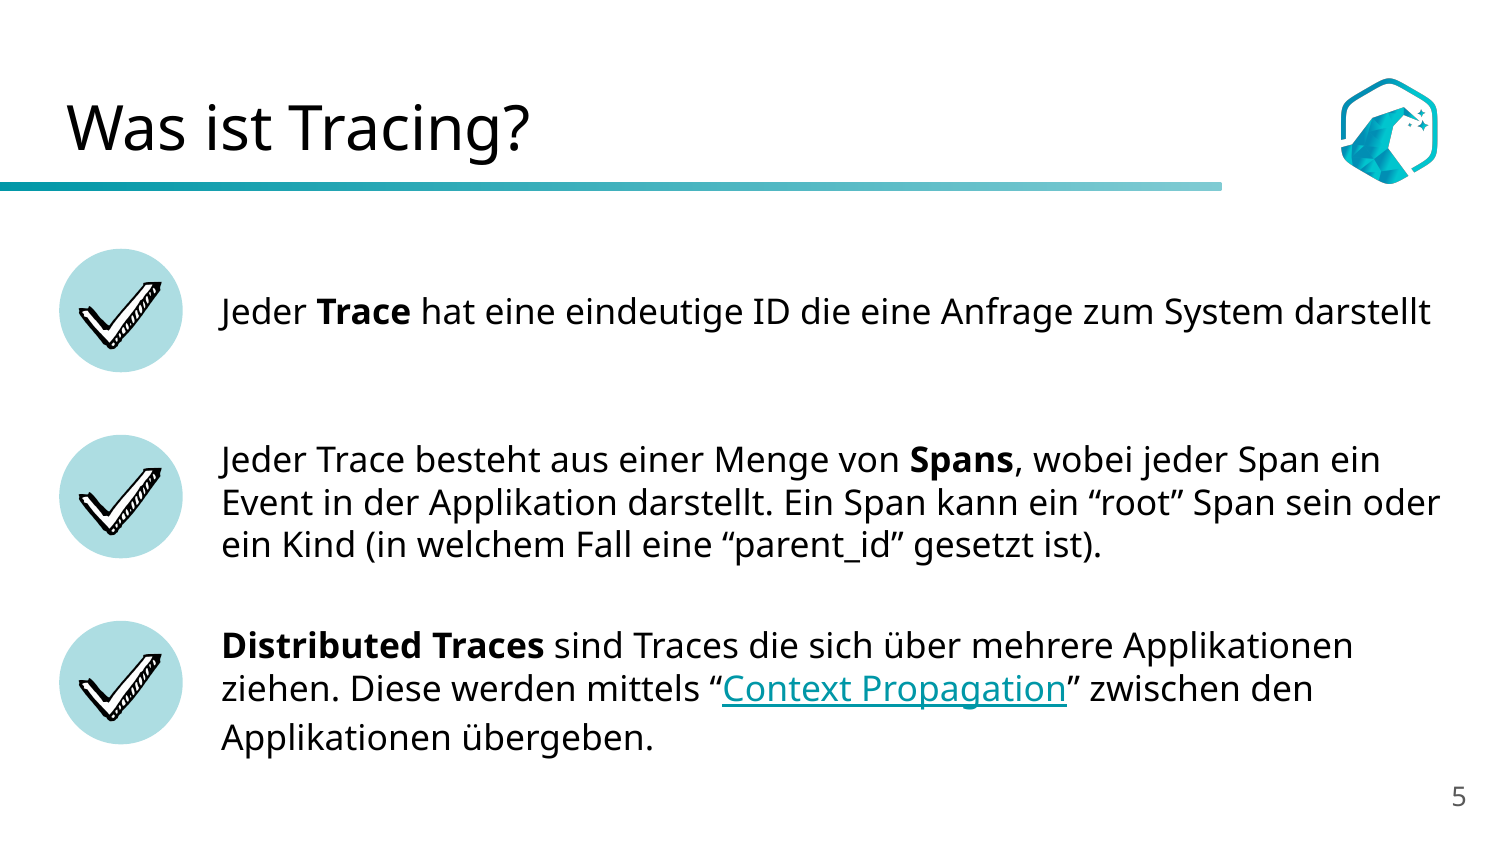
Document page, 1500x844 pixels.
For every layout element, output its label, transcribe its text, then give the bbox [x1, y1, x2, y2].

picture [77, 281, 165, 351]
text_box Jeder Trace hat eine eindeutige ID die eine Anfrage zum System darstellt [206, 273, 1466, 347]
title Was ist Tracing? [51, 72, 1449, 167]
picture [77, 467, 165, 537]
text_box [59, 248, 183, 373]
slide_number <number> [1391, 764, 1482, 829]
text_box Jeder Trace besteht aus einer Menge von Spans, wobei jeder Span ein Event in der Applikation darstellt. Ein Span kann ein “root” Span sein oder ein Kind (in welchem Fall eine “parent_id” gesetzt ist). [206, 422, 1500, 581]
text_box Distributed Traces sind Traces die sich über mehrere Applikationen ziehen. Diese werden mittels “Context Propagation” zwischen den Applikationen übergeben. [206, 608, 1394, 773]
picture [77, 653, 165, 723]
picture [1330, 167, 1449, 188]
text_box [59, 434, 183, 559]
text_box [59, 620, 183, 745]
